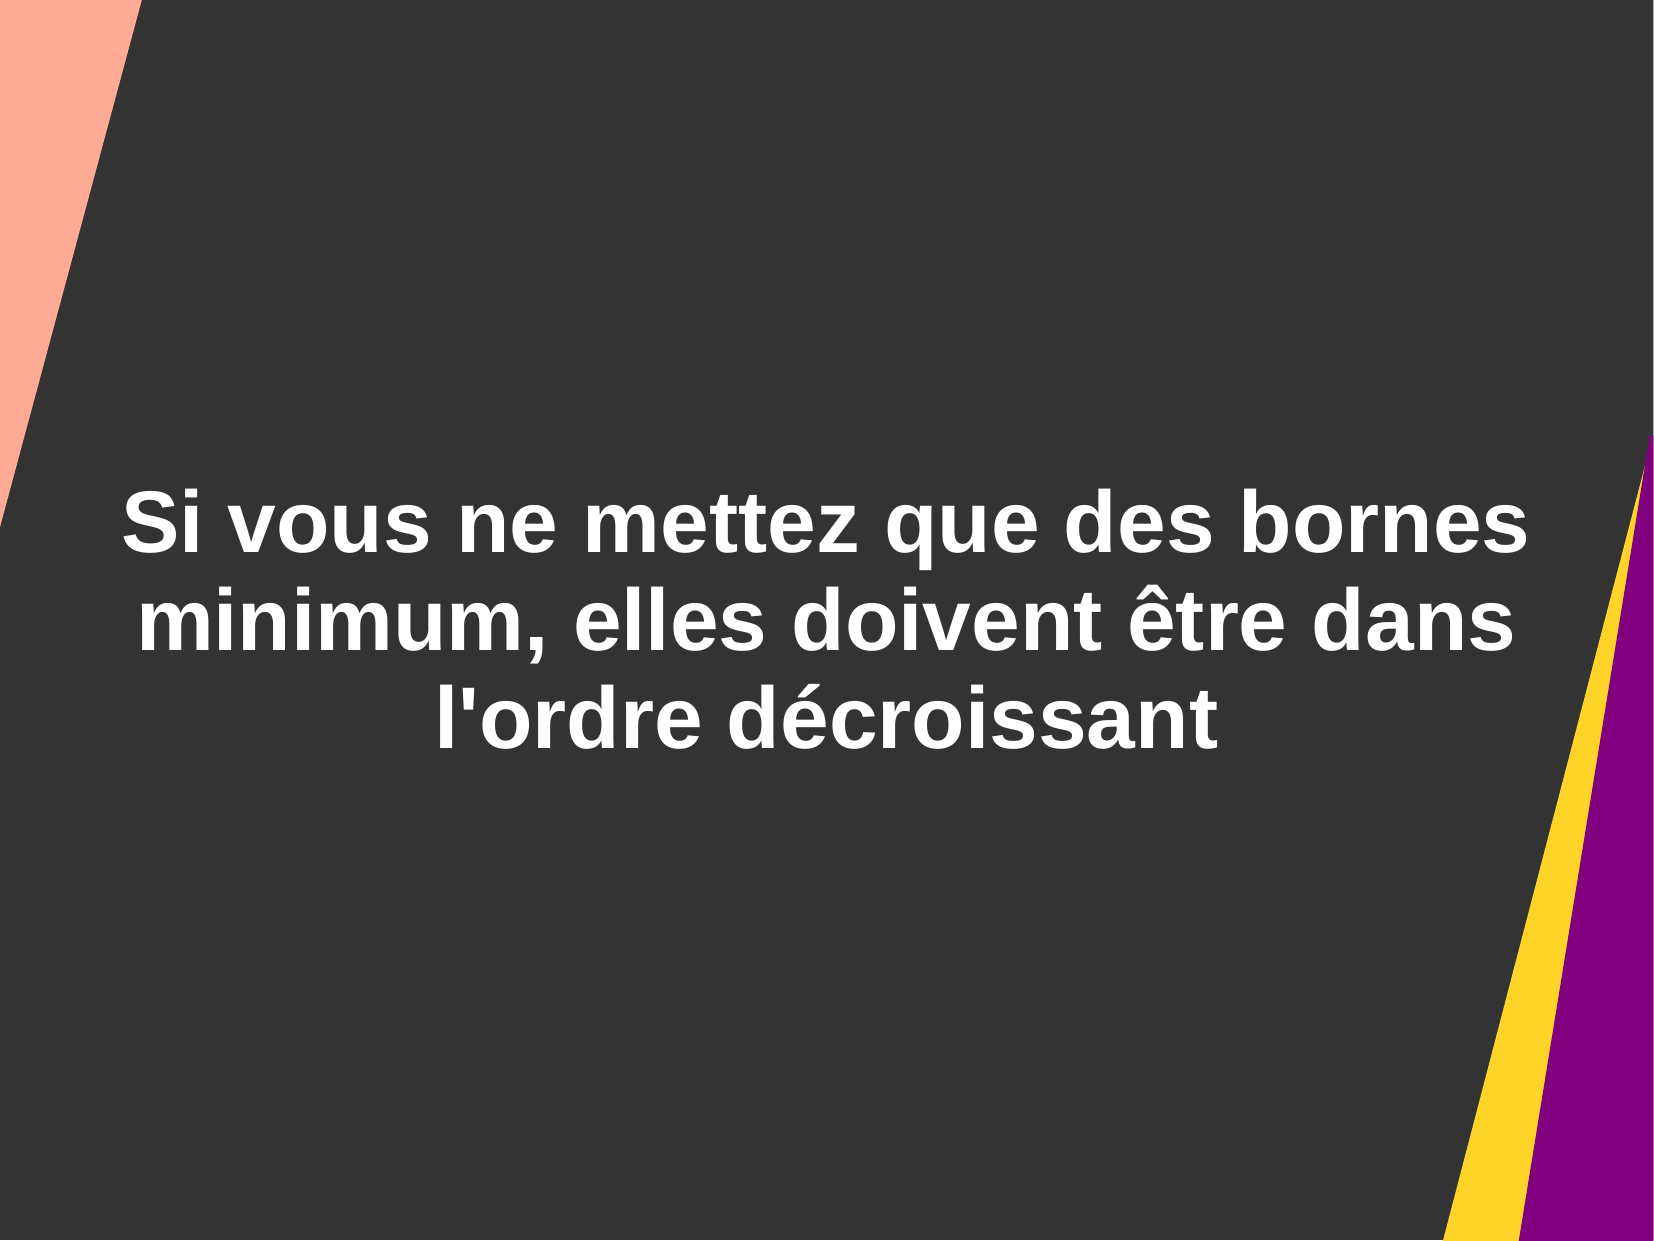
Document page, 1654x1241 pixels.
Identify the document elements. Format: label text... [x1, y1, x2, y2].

title Si vous ne mettez que des bornes minimum, elles doivent être dans l'ordre décroissant [31, 473, 1622, 767]
text_box [0, 0, 142, 528]
text_box [1442, 434, 1654, 1241]
